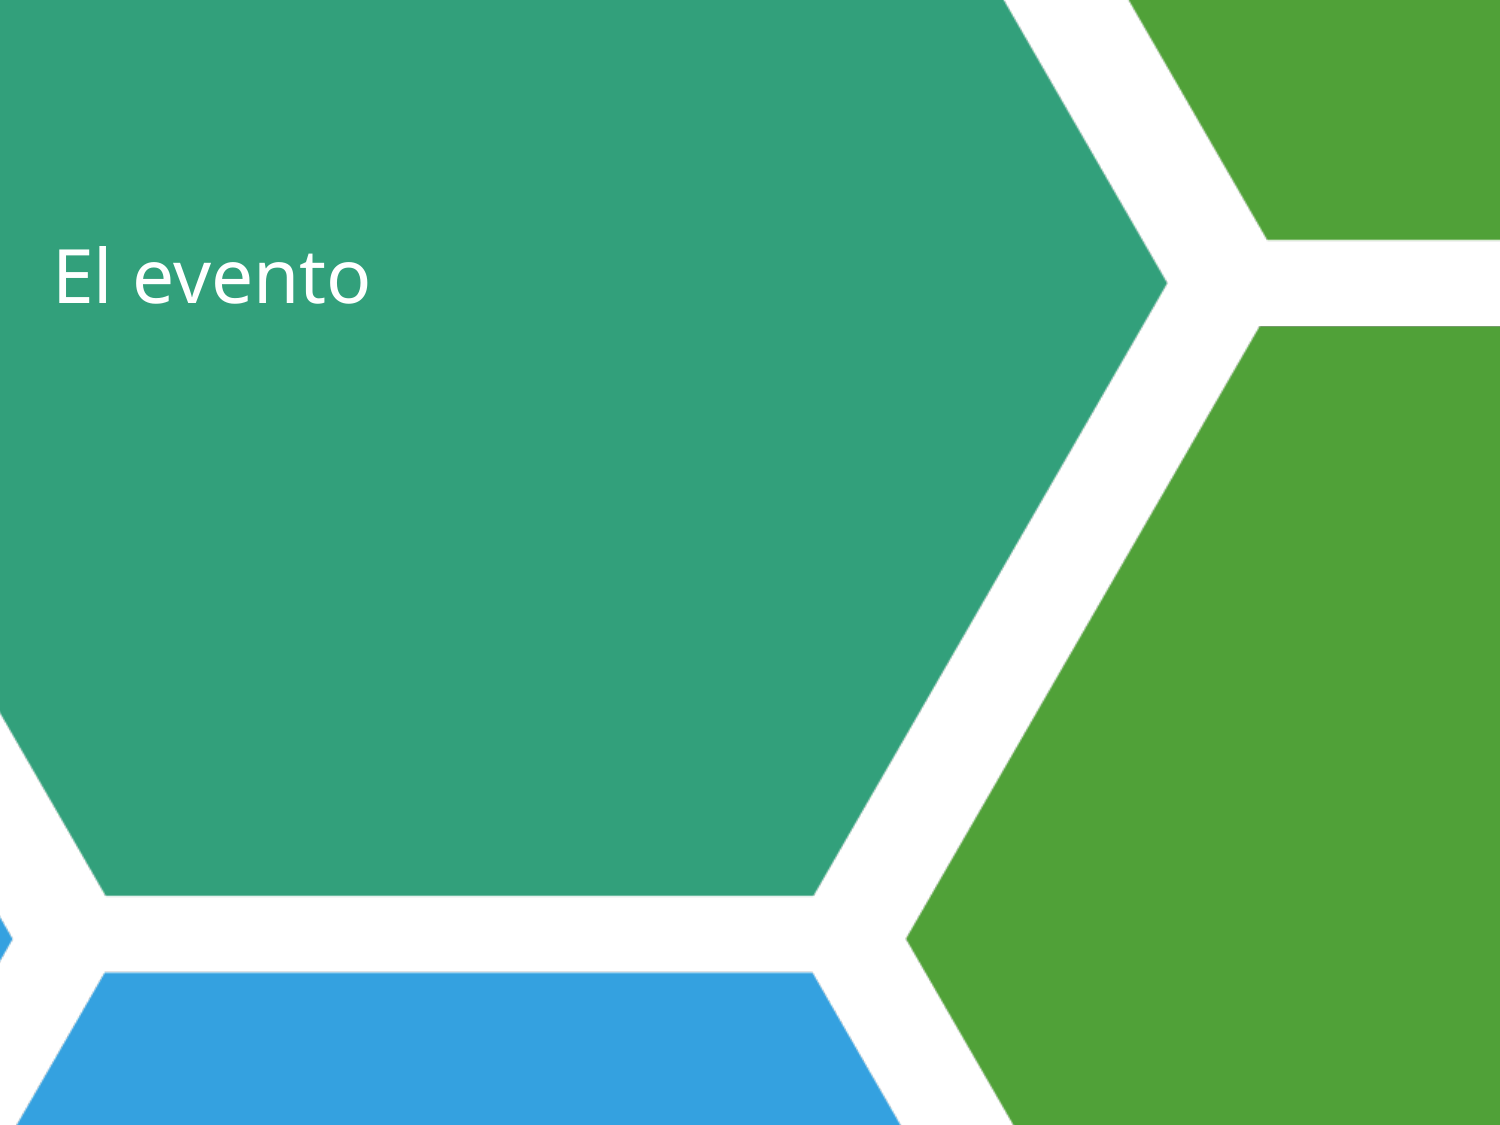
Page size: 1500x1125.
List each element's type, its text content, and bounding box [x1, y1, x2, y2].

title El evento [52, 147, 1099, 401]
picture [0, 0, 1500, 1125]
